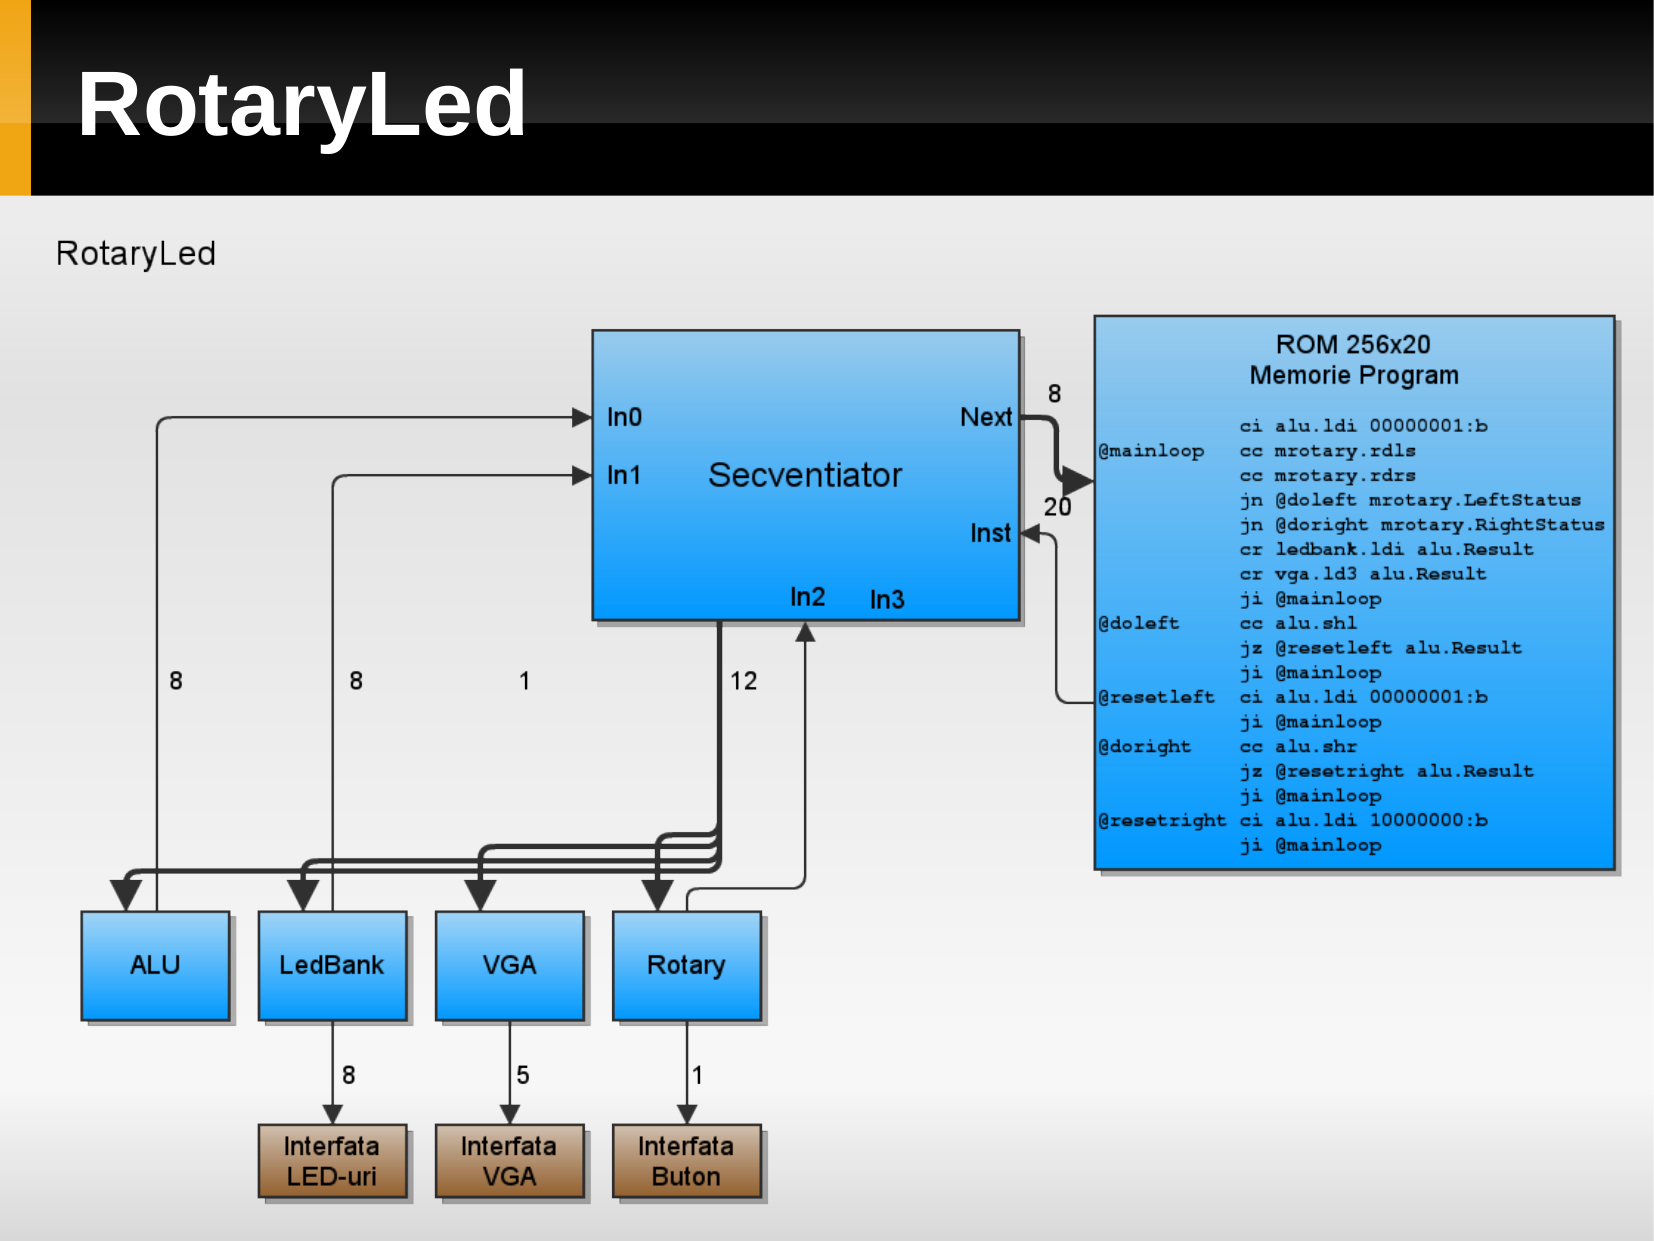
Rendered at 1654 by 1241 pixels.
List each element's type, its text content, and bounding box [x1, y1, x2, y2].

picture [0, 0, 1654, 1241]
title RotaryLed [76, 7, 1565, 187]
